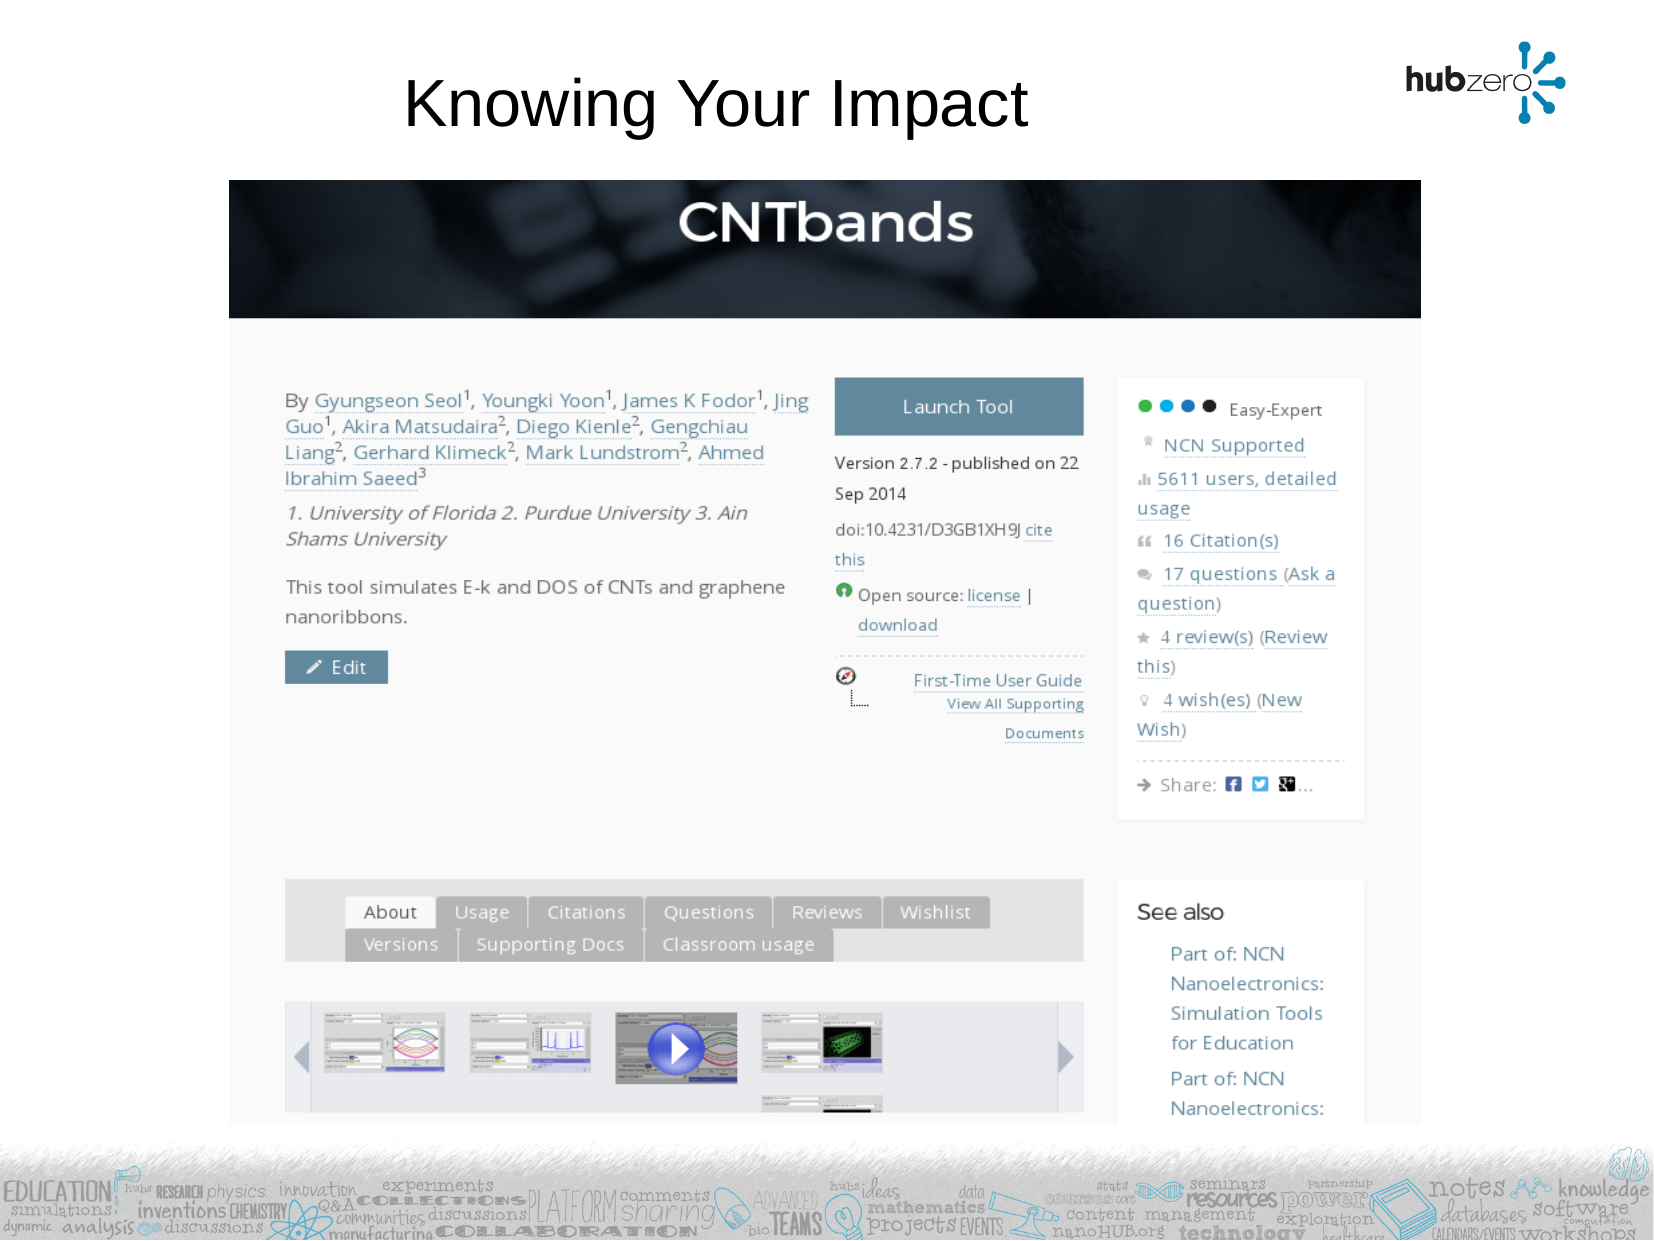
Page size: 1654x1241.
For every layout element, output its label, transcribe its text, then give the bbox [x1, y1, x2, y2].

picture [229, 180, 1421, 1126]
picture [0, 1140, 1654, 1240]
title Knowing Your Impact [82, 46, 1351, 161]
picture [1402, 38, 1569, 127]
